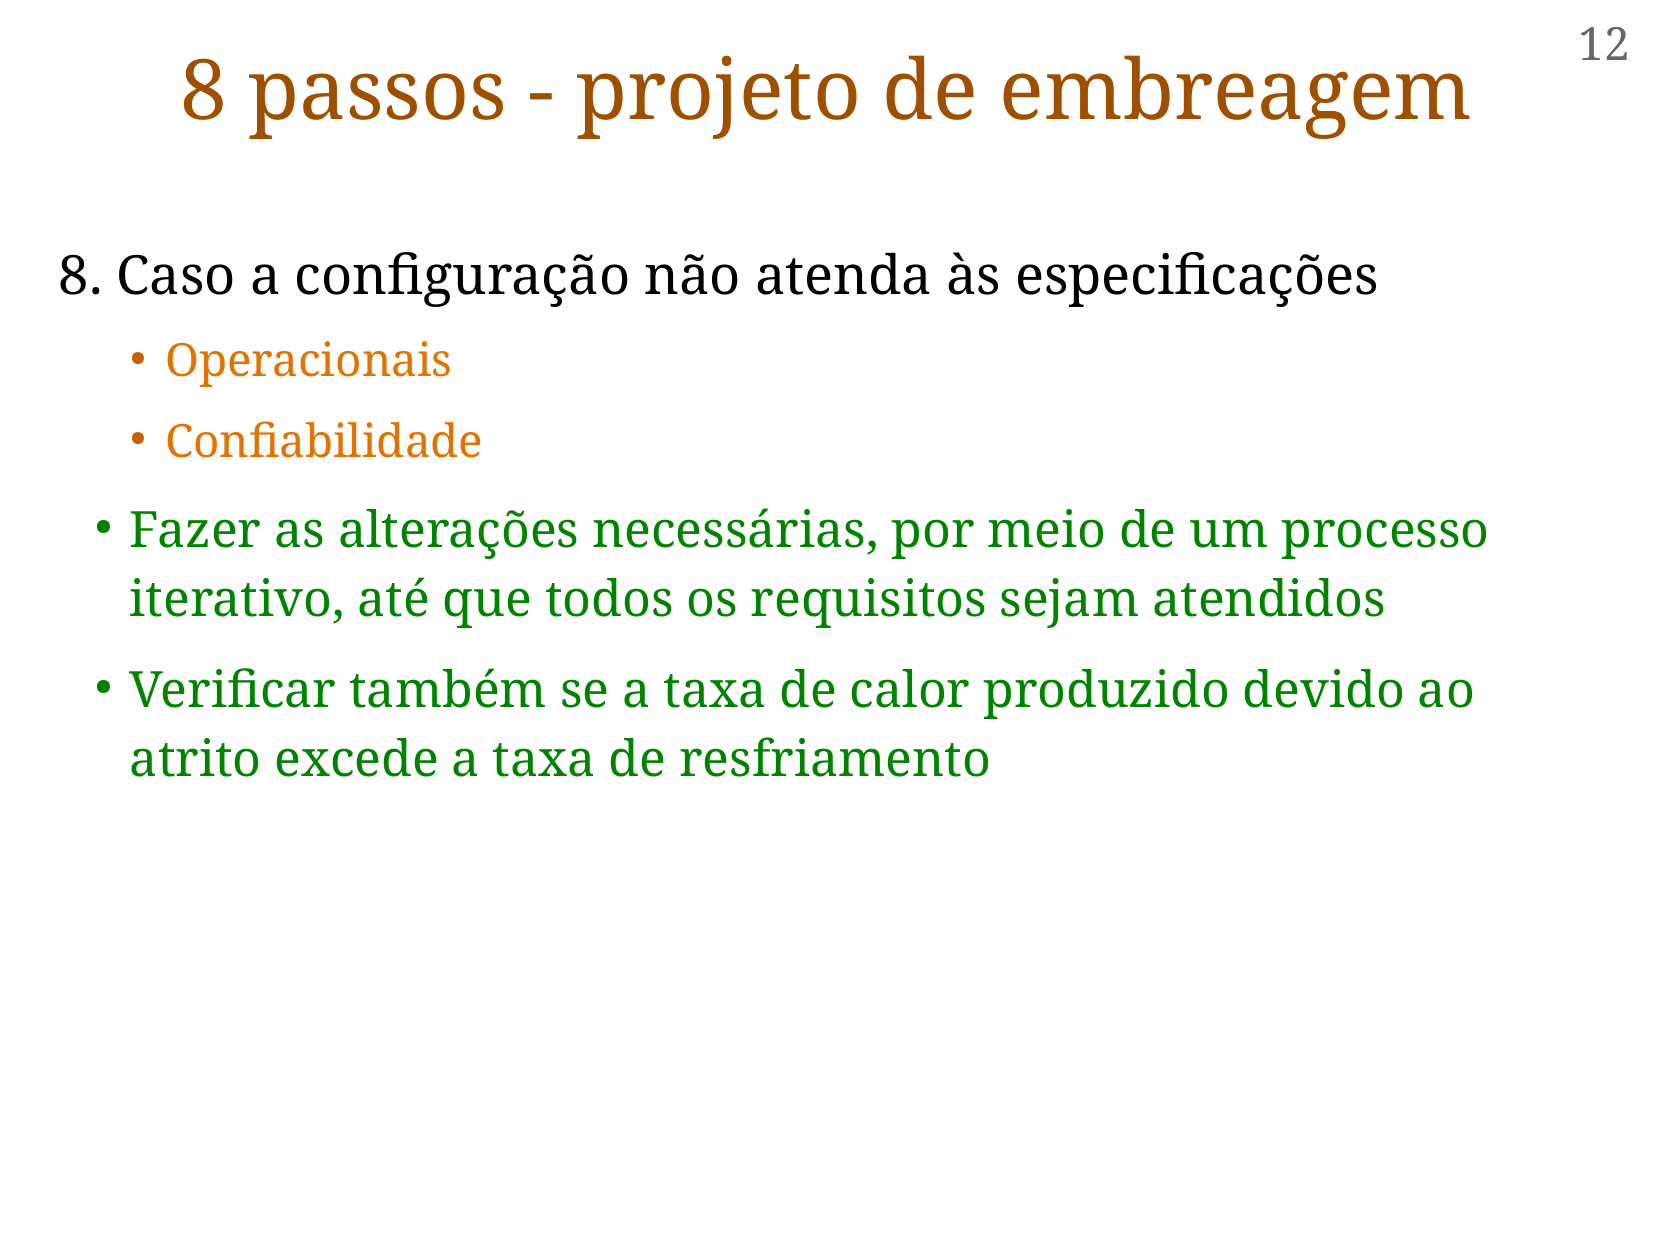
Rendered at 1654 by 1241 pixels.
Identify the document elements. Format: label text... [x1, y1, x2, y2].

title 8 passos - projeto de embreagem [59, 29, 1595, 148]
list 8. Caso a configuração não atenda às especificações Operacionais Confiabilidade Fazer as alterações necessárias, por meio de um processo iterativo, até que todos os requisitos sejam atendidos Verificar também se a taxa de calor produzido devido ao atrito excede a taxa de resfriamento [59, 236, 1595, 1211]
